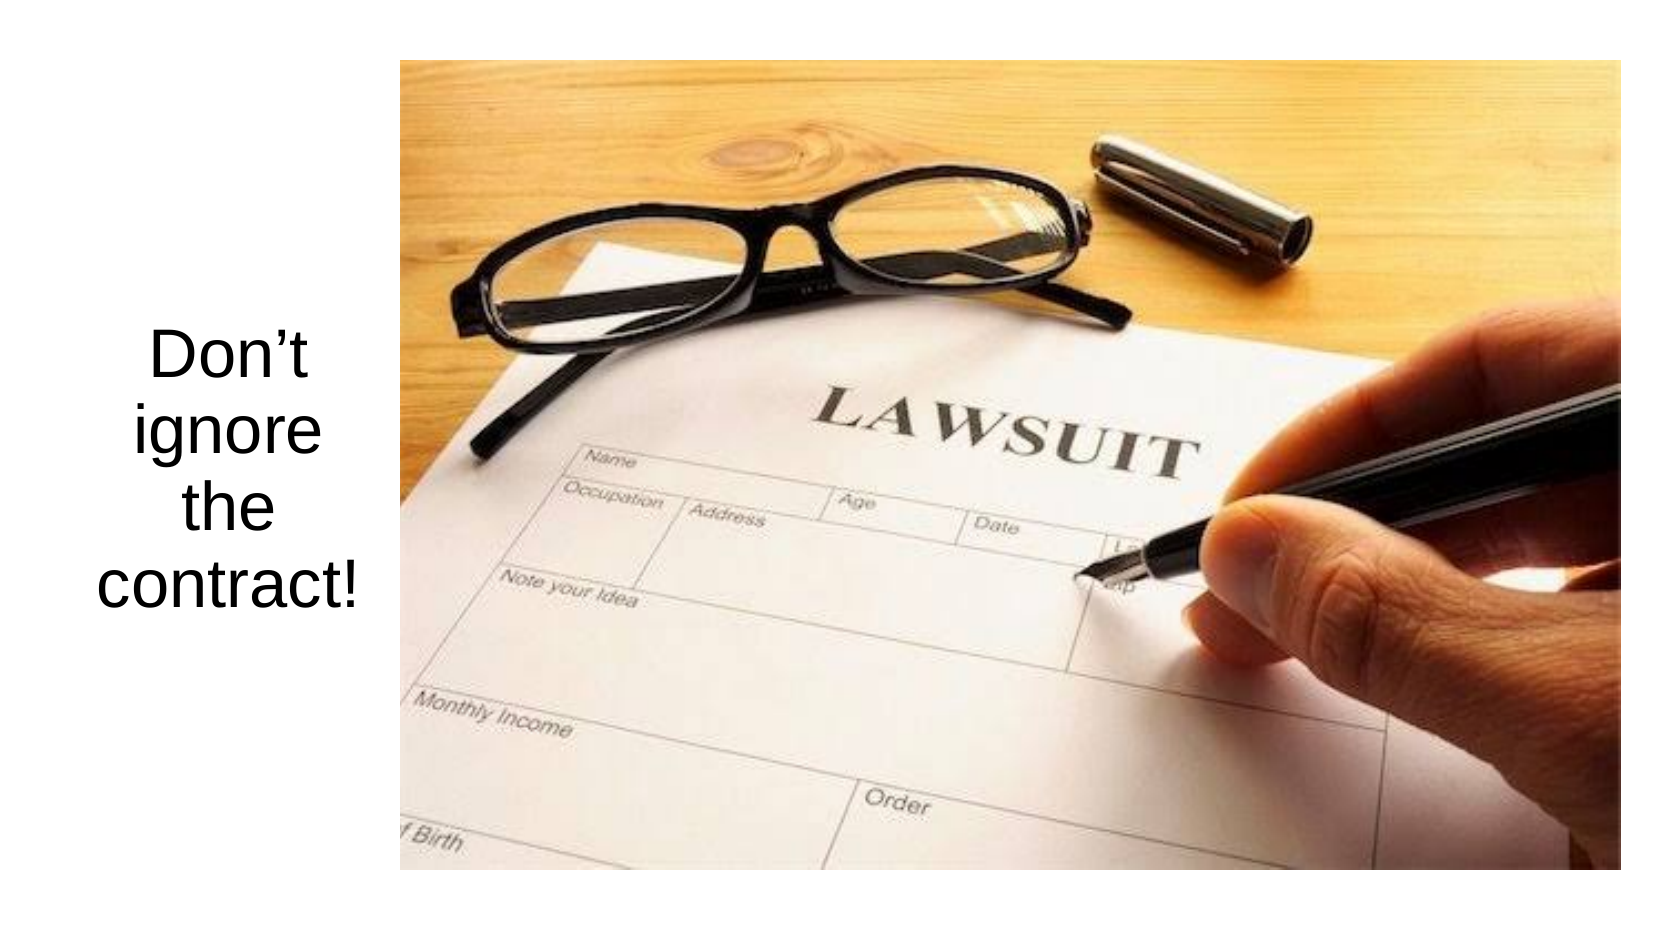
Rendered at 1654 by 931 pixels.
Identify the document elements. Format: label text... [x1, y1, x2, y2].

picture [400, 60, 1621, 871]
title Don’t ignore the contract! [82, 37, 376, 901]
